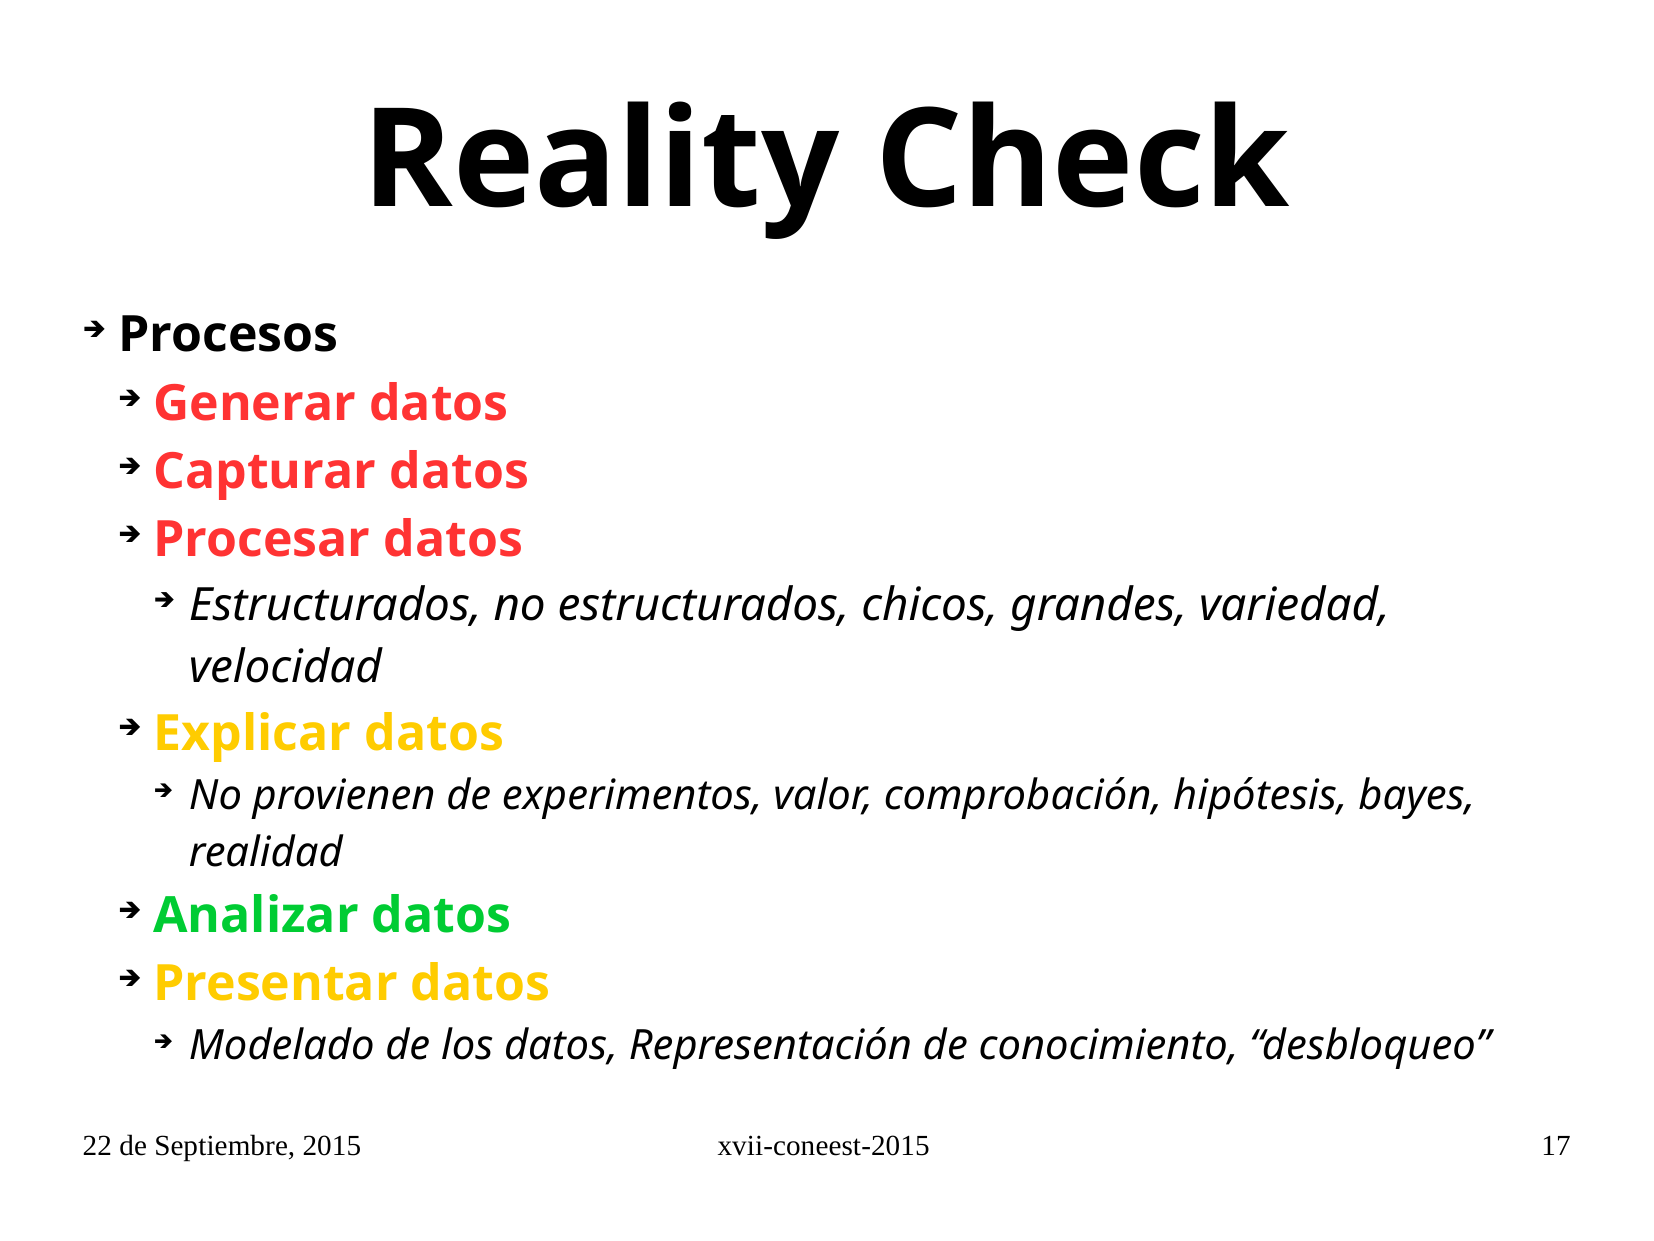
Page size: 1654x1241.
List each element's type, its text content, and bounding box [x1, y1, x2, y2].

subtitle Procesos Generar datos Capturar datos Procesar datos Estructurados, no estructurados, chicos, grandes, variedad, velocidad Explicar datos No provienen de experimentos, valor, comprobación, hipótesis, bayes, realidad Analizar datos Presentar datos Modelado de los datos, Representación de conocimiento, “desbloqueo” [82, 325, 1571, 1045]
title Reality Check [82, 49, 1571, 257]
